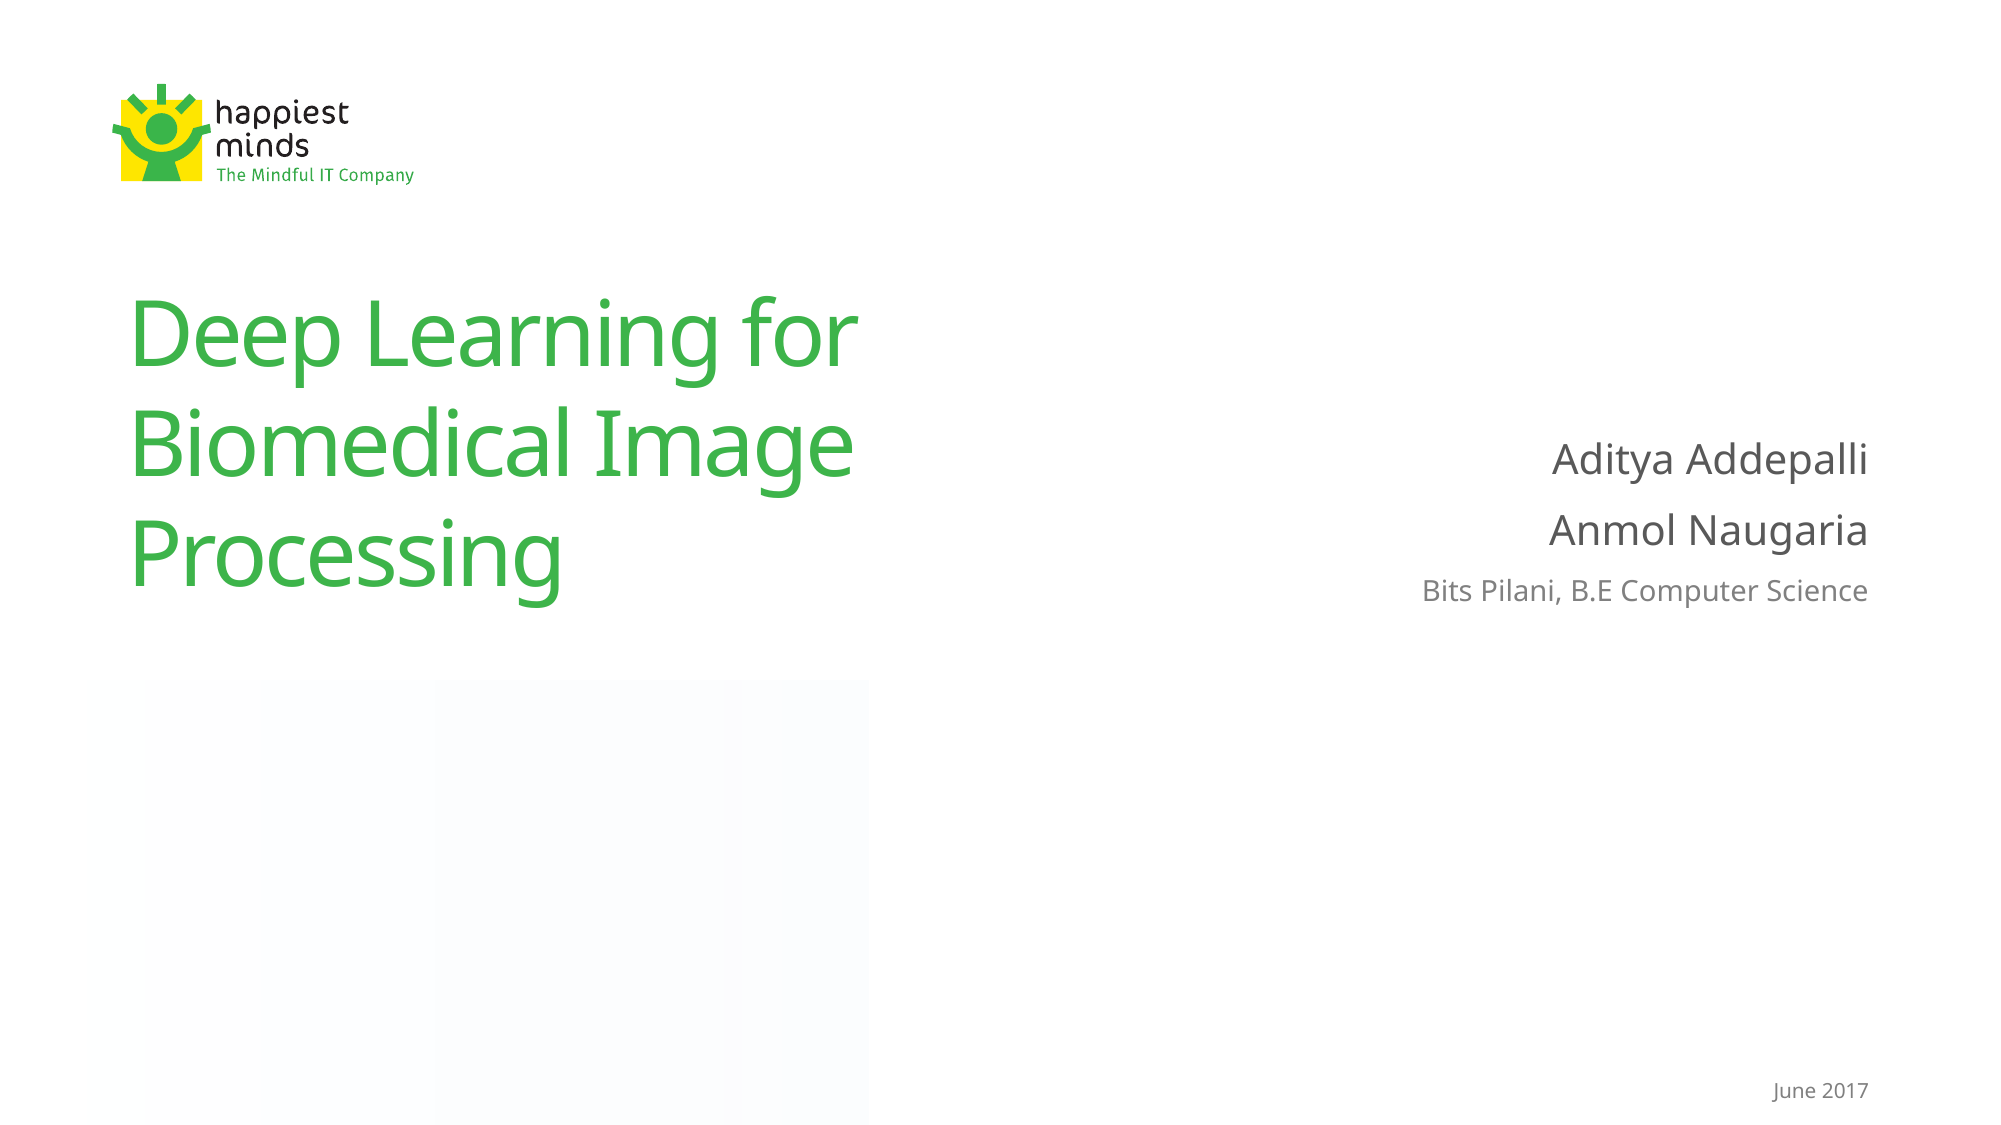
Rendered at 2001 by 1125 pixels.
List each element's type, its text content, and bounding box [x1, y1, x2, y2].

list Aditya Addepalli Anmol Naugaria [1209, 480, 1884, 562]
list Deep Learning for Biomedical Image Processing [112, 268, 1154, 613]
list Bits Pilani, B.E Computer Science [1209, 565, 1884, 612]
list June 2017 [1209, 1070, 1884, 1120]
